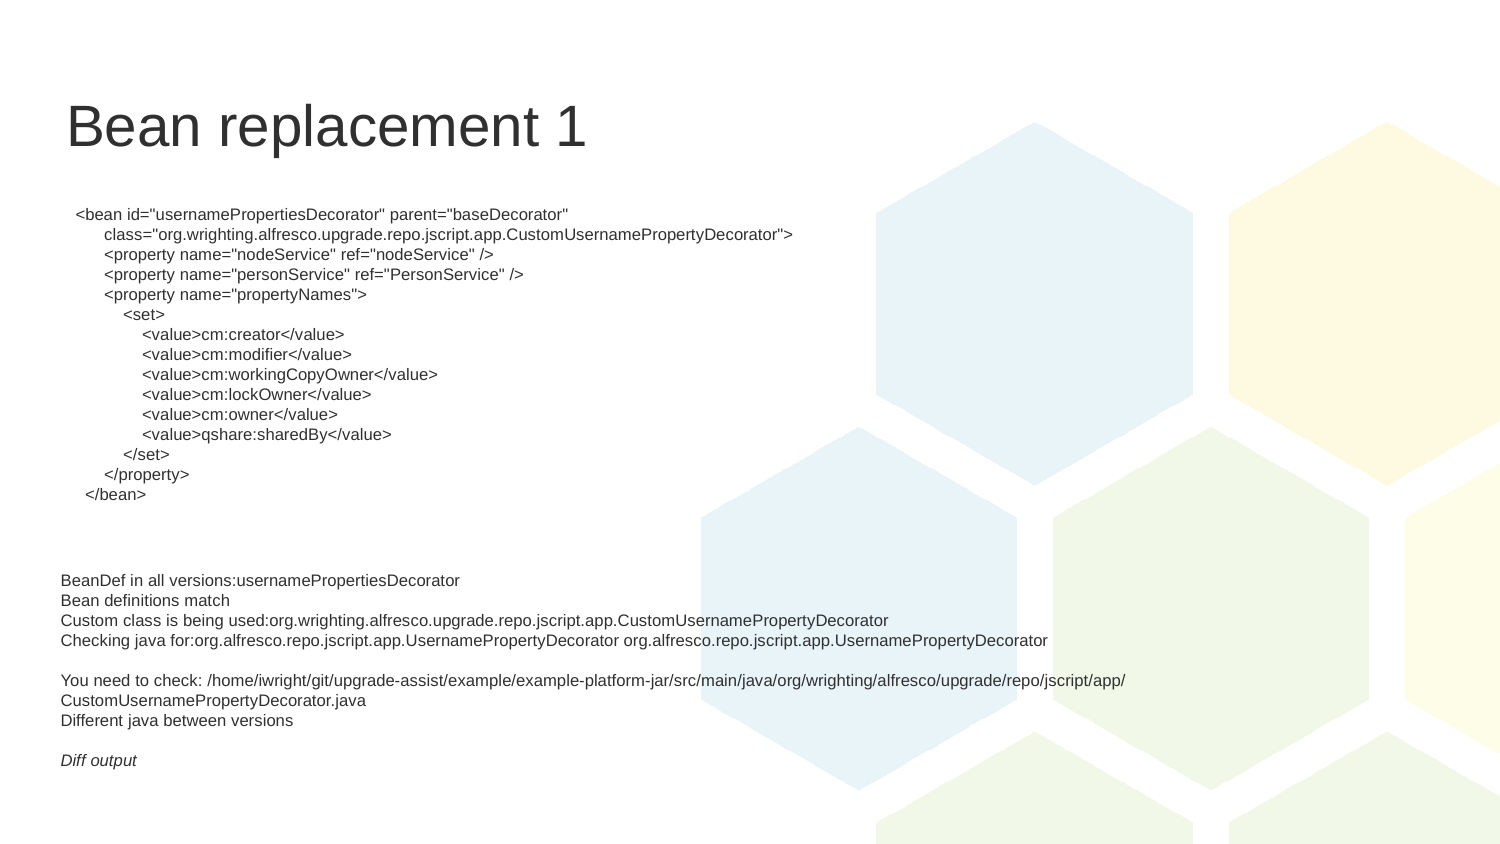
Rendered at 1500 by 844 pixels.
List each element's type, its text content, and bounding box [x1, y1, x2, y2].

list <bean id="usernamePropertiesDecorator" parent="baseDecorator" class="org.wrighting.alfresco.upgrade.repo.jscript.app.CustomUsernamePropertyDecorator"> <property name="nodeService" ref="nodeService" /> <property name="personService" ref="PersonService" /> <property name="propertyNames"> <set> <value>cm:creator</value> <value>cm:modifier</value> <value>cm:workingCopyOwner</value> <value>cm:lockOwner</value> <value>cm:owner</value> <value>qshare:sharedBy</value> </set> </property> </bean> [51, 189, 1411, 508]
list BeanDef in all versions:usernamePropertiesDecorator Bean definitions match Custom class is being used:org.wrighting.alfresco.upgrade.repo.jscript.app.CustomUsernamePropertyDecorator Checking java for:org.alfresco.repo.jscript.app.UsernamePropertyDecorator org.alfresco.repo.jscript.app.UsernamePropertyDecorator You need to check: /home/iwright/git/upgrade-assist/example/example-platform-jar/src/main/java/org/wrighting/alfresco/upgrade/repo/jscript/app/CustomUsernamePropertyDecorator.java Different java between versions Diff output [45, 555, 1406, 815]
picture [0, 0, 1500, 844]
title Bean replacement 1 [51, 72, 1449, 167]
